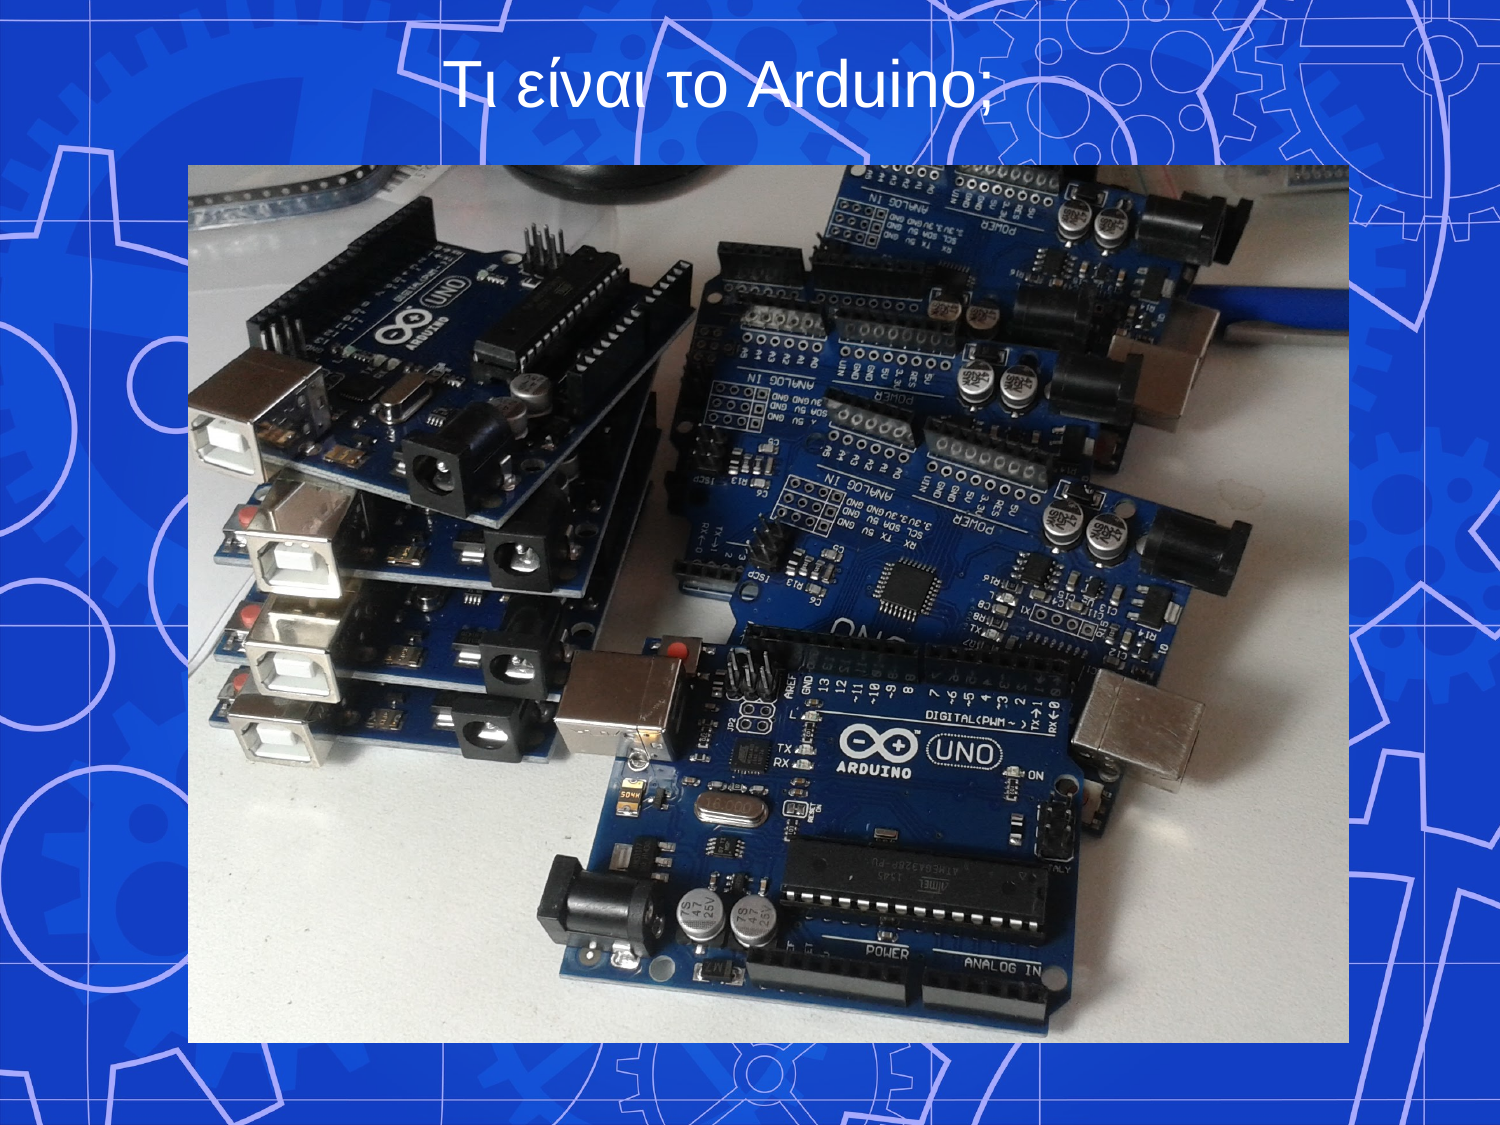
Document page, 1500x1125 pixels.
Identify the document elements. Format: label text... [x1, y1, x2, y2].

text_box Τι είναι το Arduino; [270, 33, 1169, 129]
picture [0, 0, 1500, 1125]
